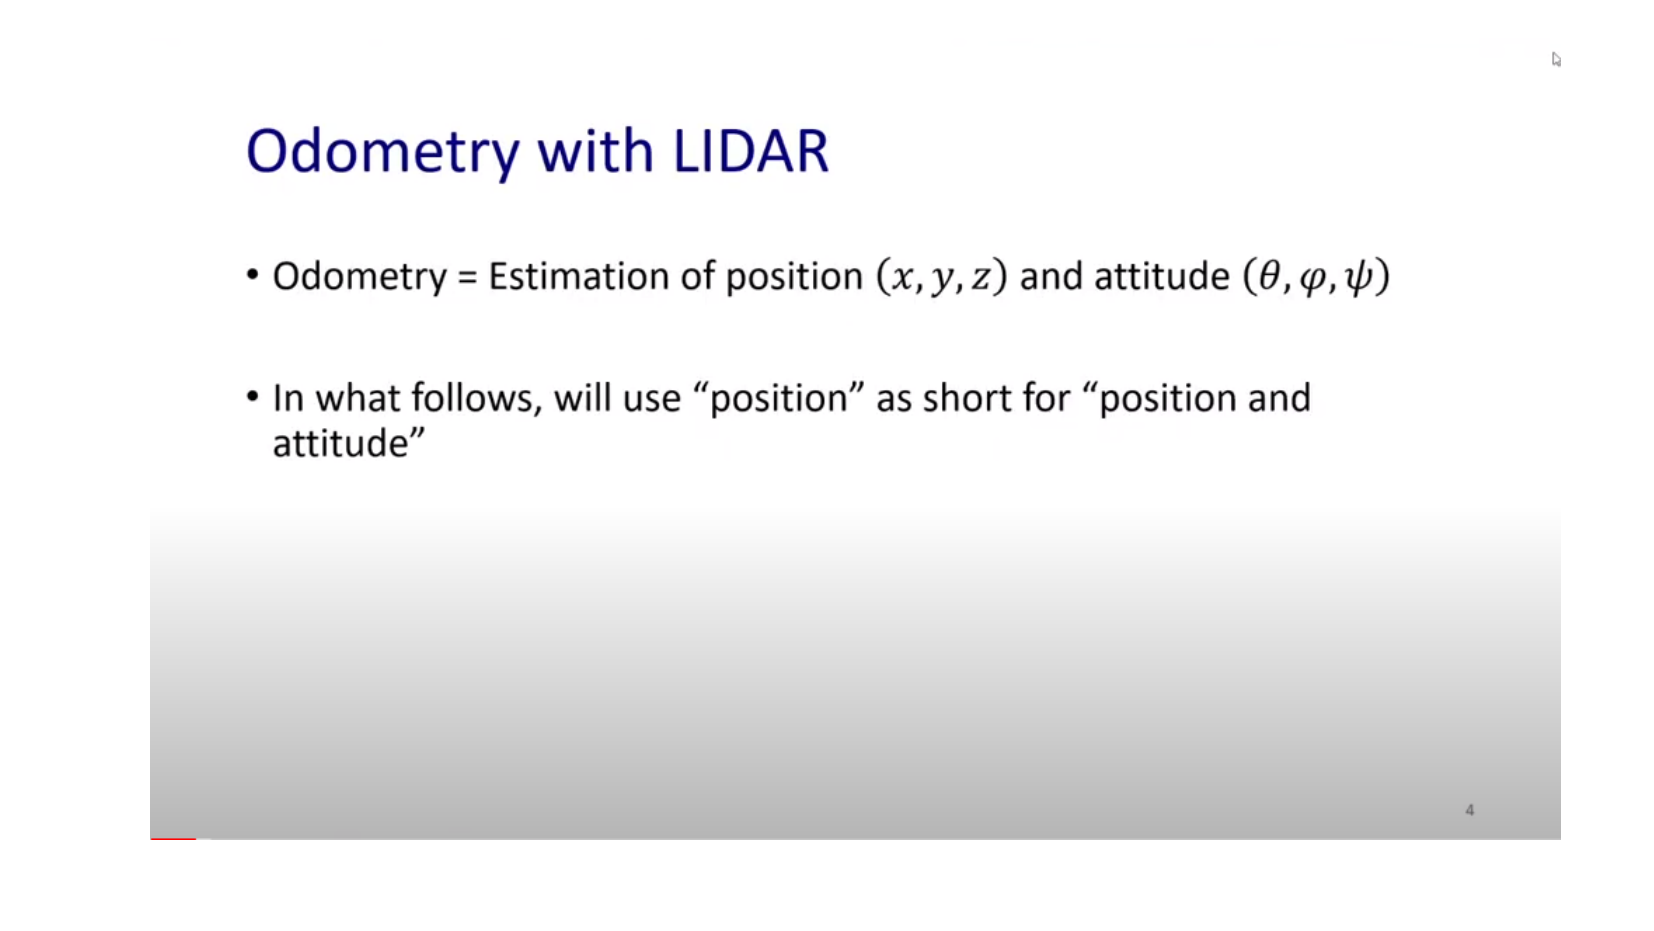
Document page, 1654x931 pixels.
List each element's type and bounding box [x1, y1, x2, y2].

picture [150, 38, 1561, 840]
